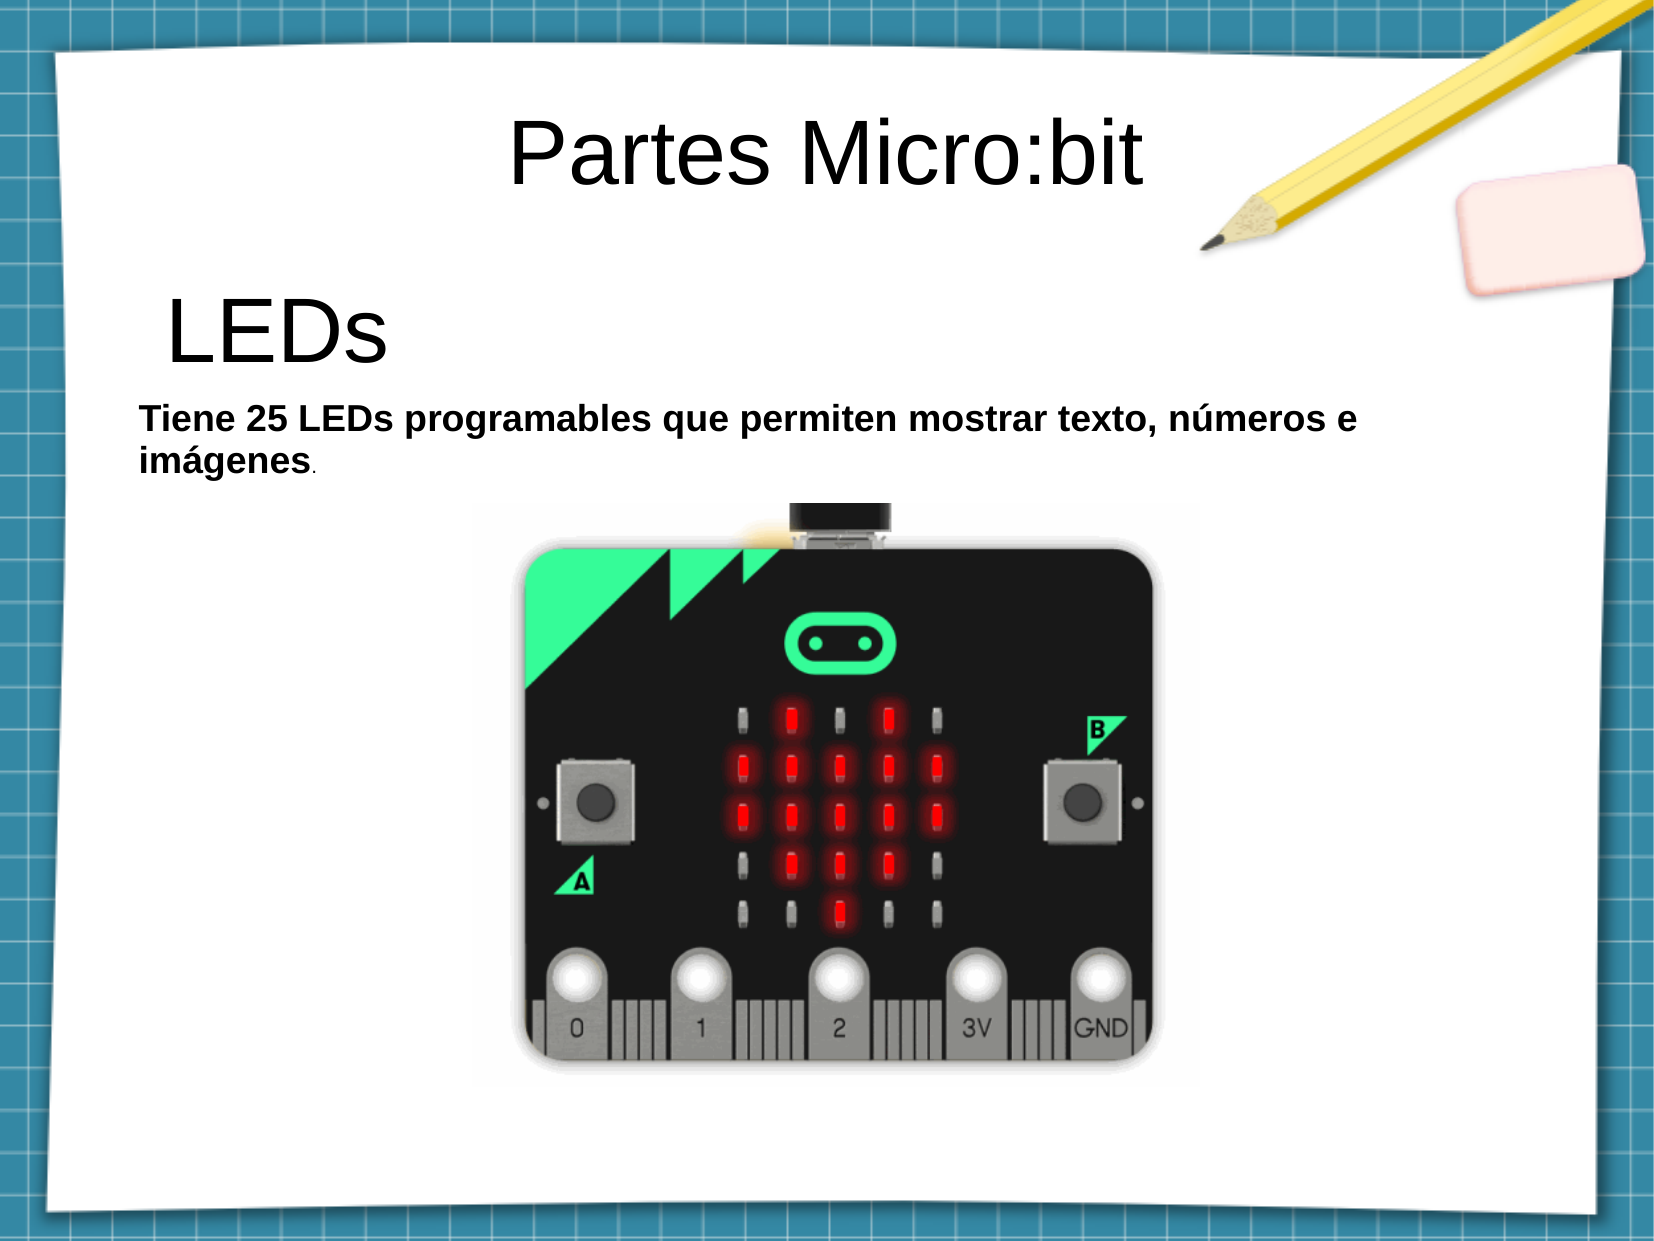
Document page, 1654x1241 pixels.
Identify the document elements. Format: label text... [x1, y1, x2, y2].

title LEDs [106, 259, 449, 402]
text_box Tiene 25 LEDs programables que permiten mostrar texto, números e imágenes. [123, 389, 1560, 508]
picture [0, 0, 1654, 1241]
title Partes Micro:bit [82, 49, 1571, 257]
